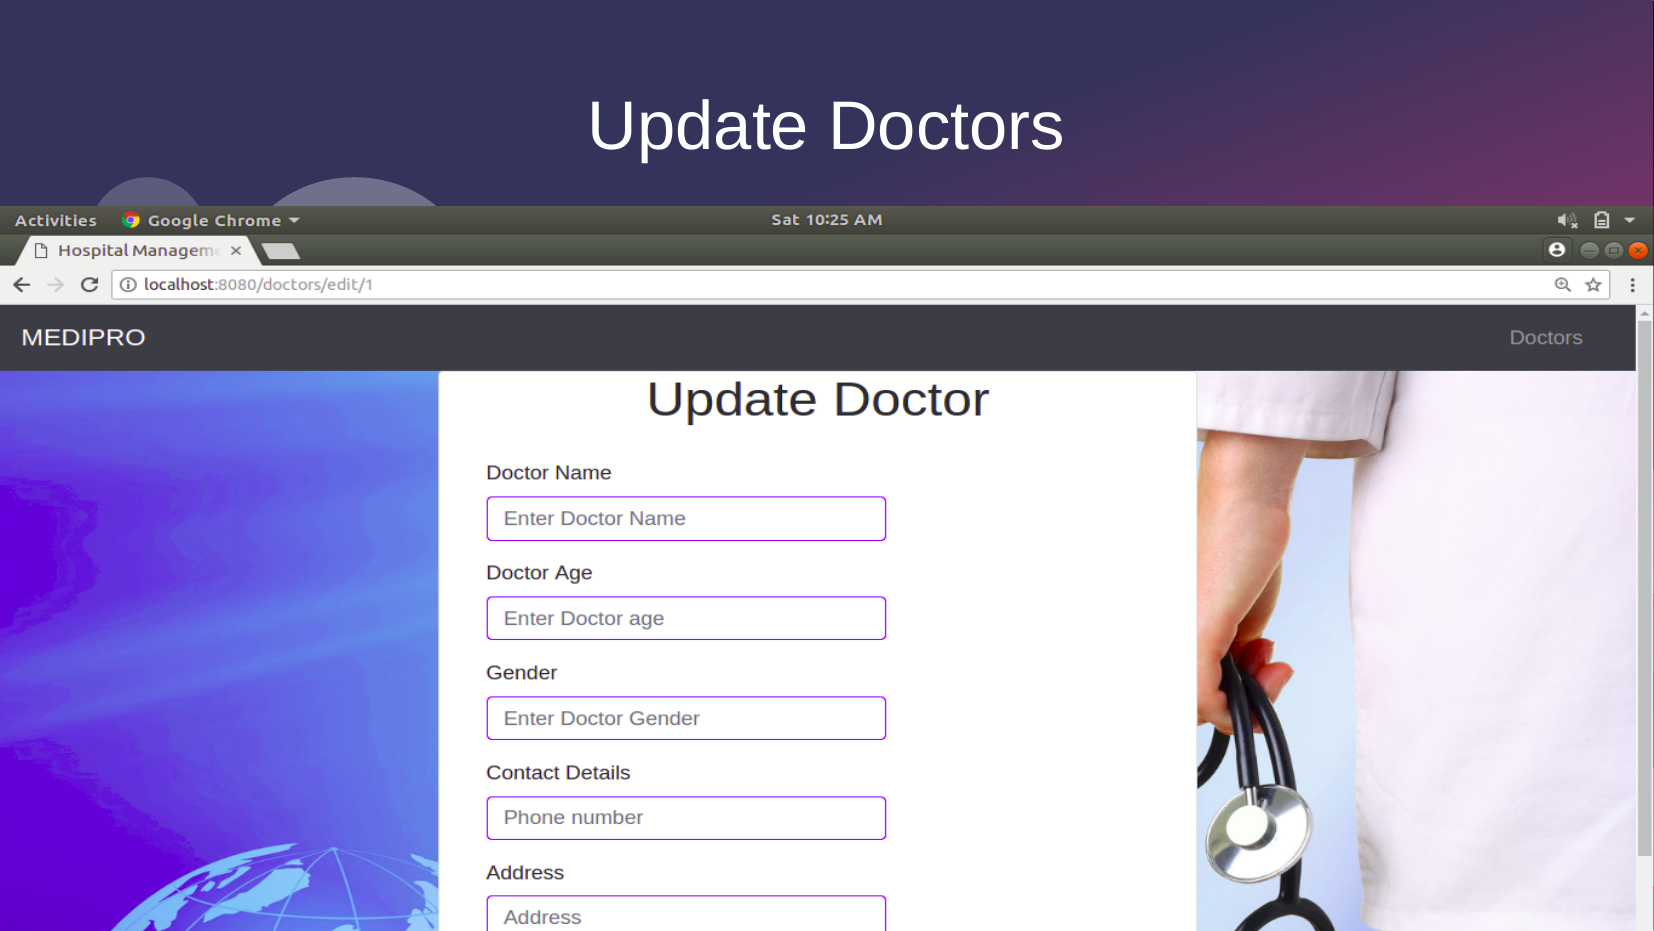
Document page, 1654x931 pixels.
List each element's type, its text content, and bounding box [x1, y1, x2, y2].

picture [0, 206, 1654, 931]
title Update Doctors [88, 44, 1565, 206]
